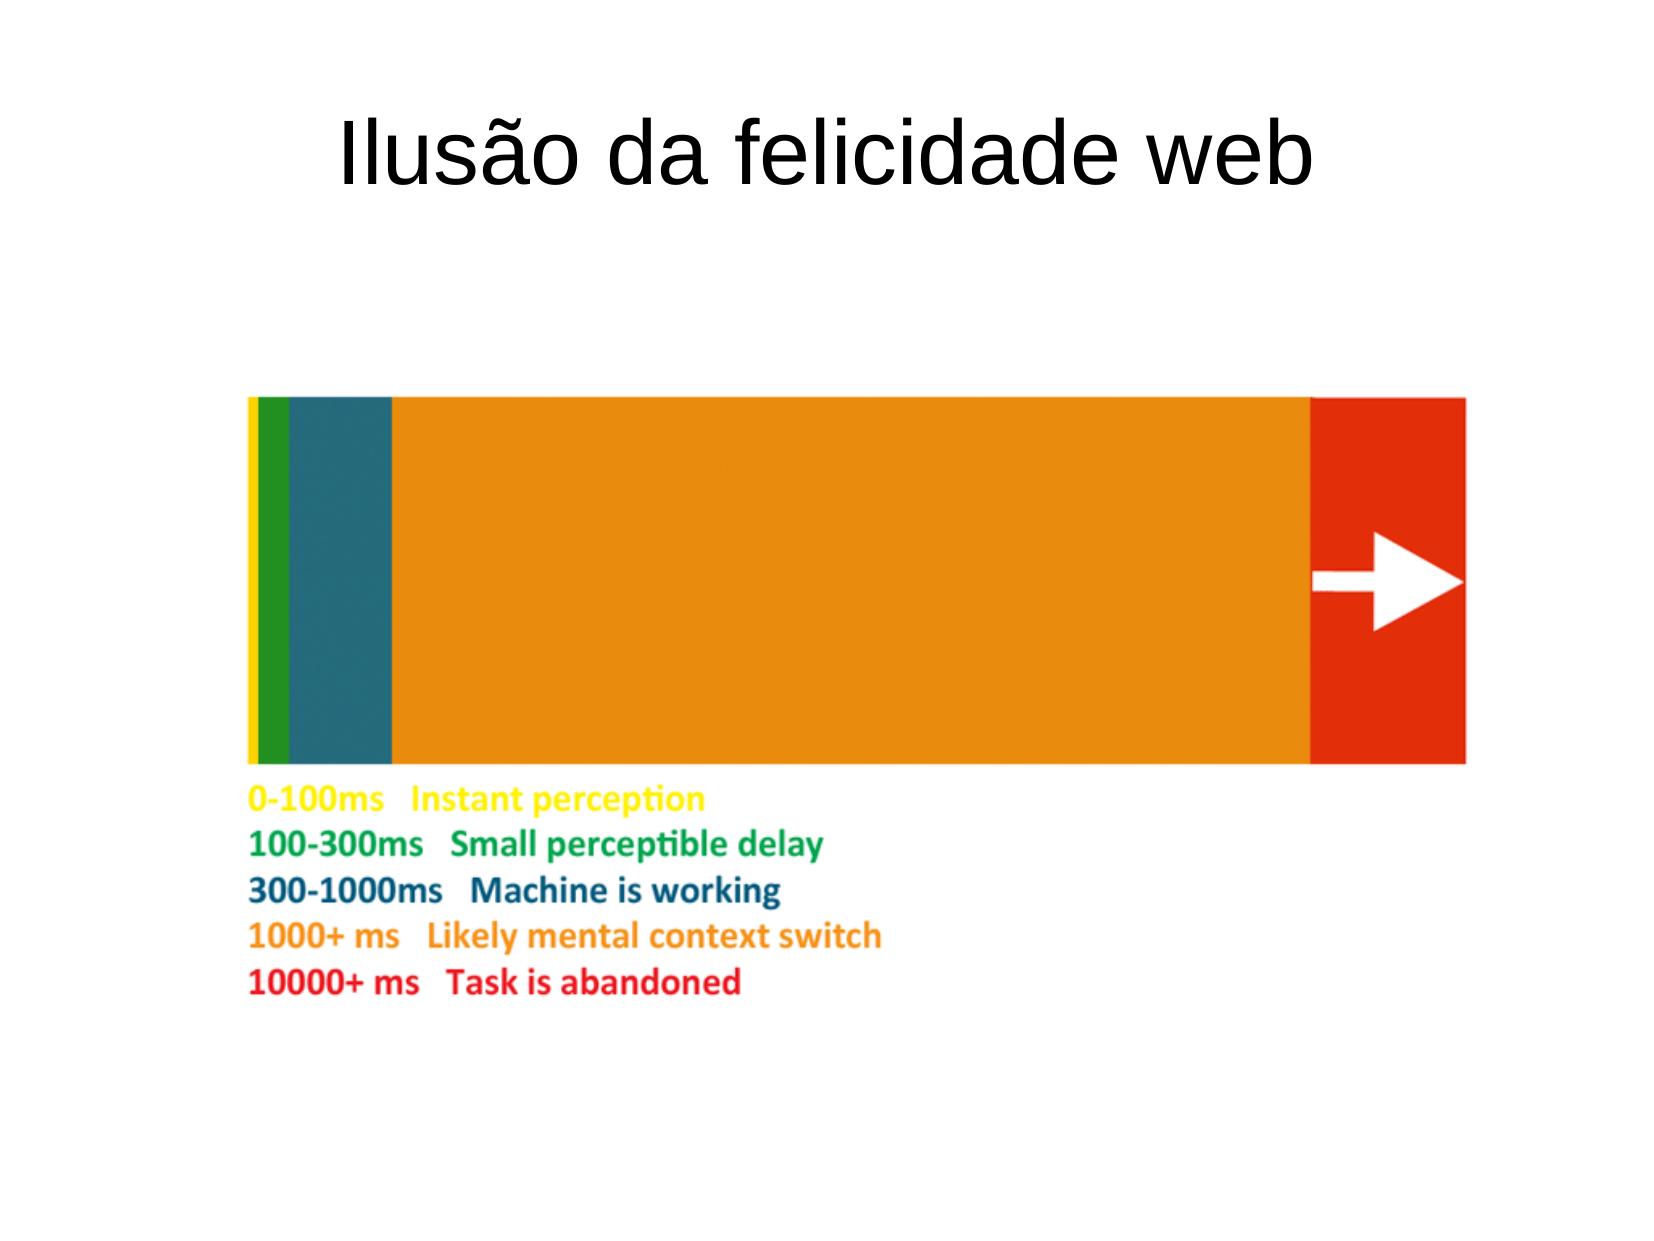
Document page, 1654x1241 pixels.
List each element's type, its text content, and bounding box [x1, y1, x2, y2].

picture [220, 364, 1501, 1028]
title Ilusão da felicidade web [82, 49, 1571, 257]
